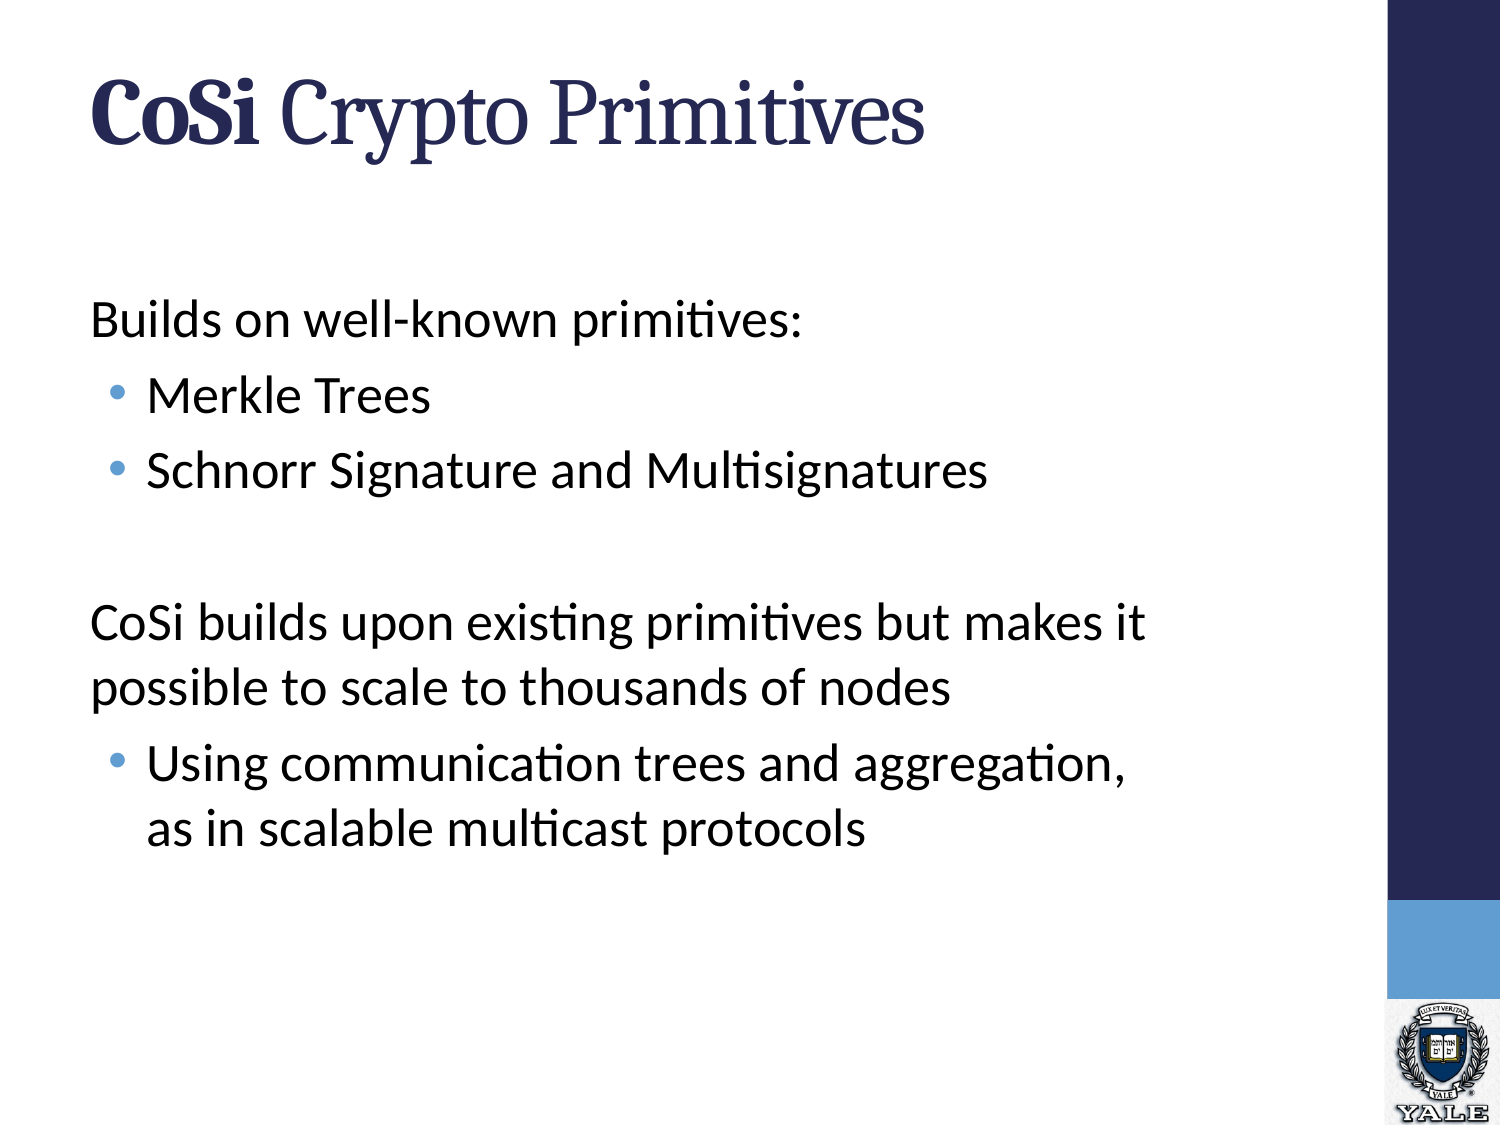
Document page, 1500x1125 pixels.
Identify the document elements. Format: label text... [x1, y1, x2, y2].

list Builds on well-known primitives: Merkle Trees Schnorr Signature and Multisignatures CoSi builds upon existing primitives but makes it possible to scale to thousands of nodes Using communication trees and aggregation, as in scalable multicast protocols [75, 200, 1325, 1063]
picture [1384, 999, 1500, 1125]
title CoSi Crypto Primitives [75, 12, 1325, 200]
